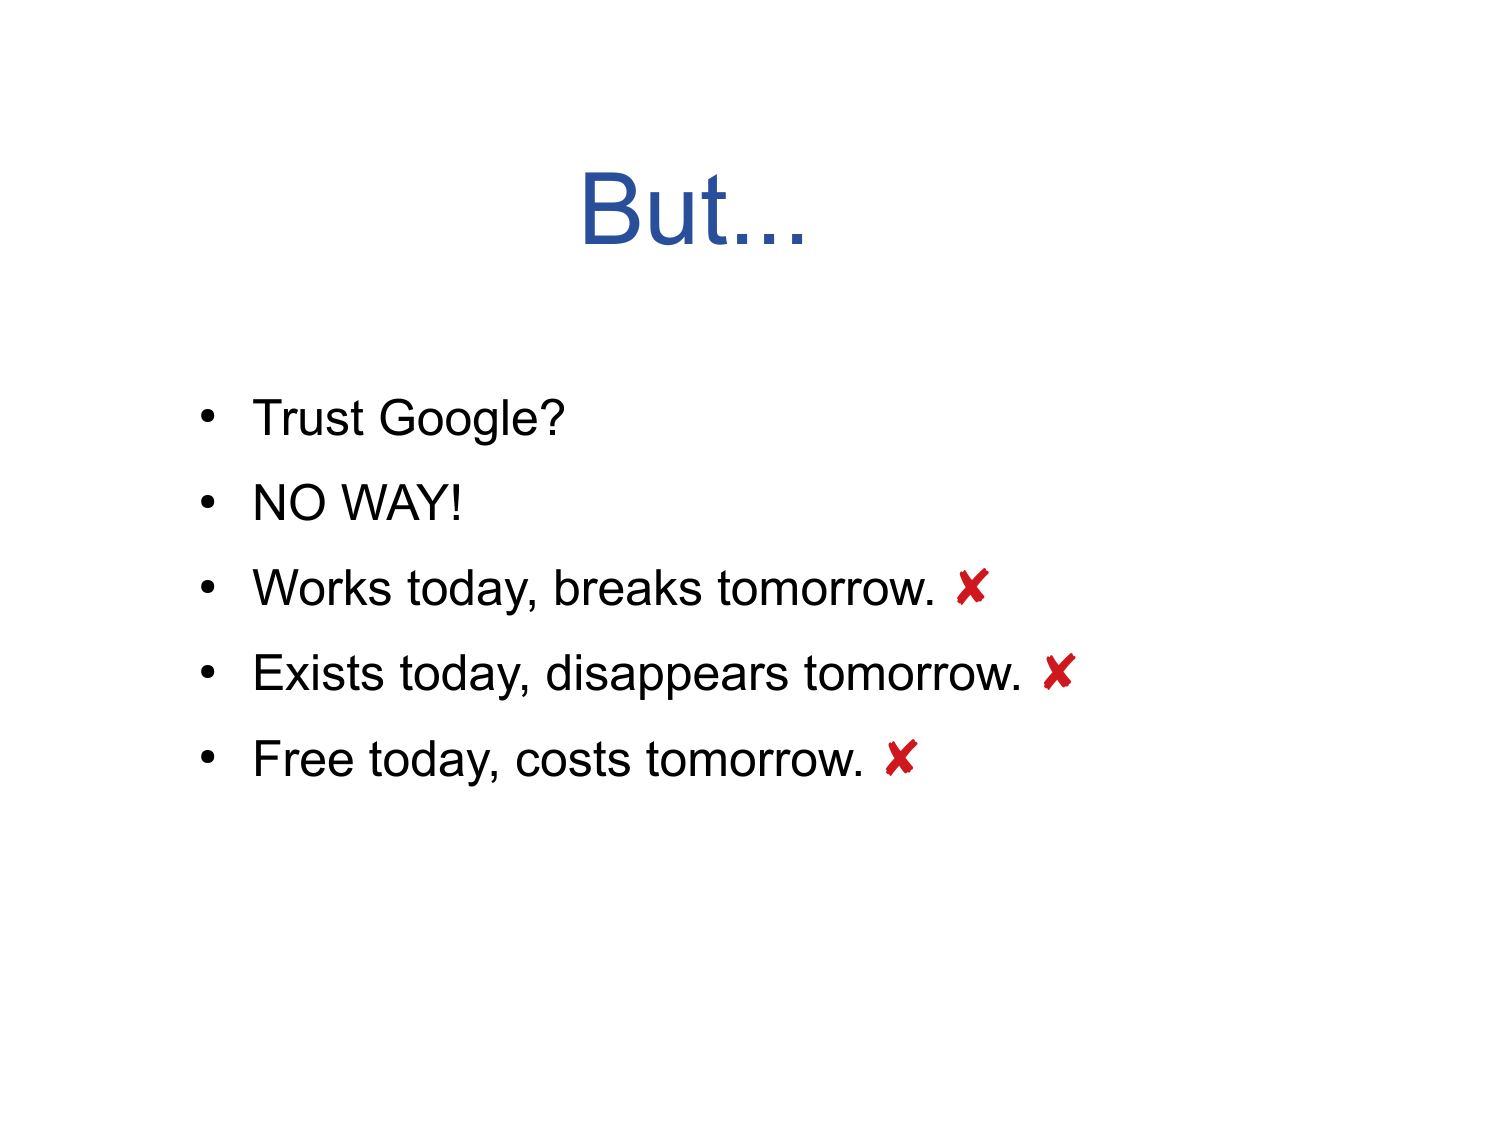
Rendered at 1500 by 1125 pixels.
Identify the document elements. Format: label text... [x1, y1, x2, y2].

title But... [181, 115, 1209, 304]
list Trust Google? NO WAY! Works today, breaks tomorrow. ✘ Exists today, disappears tomorrow. ✘ Free today, costs tomorrow. ✘ [181, 389, 1209, 1015]
